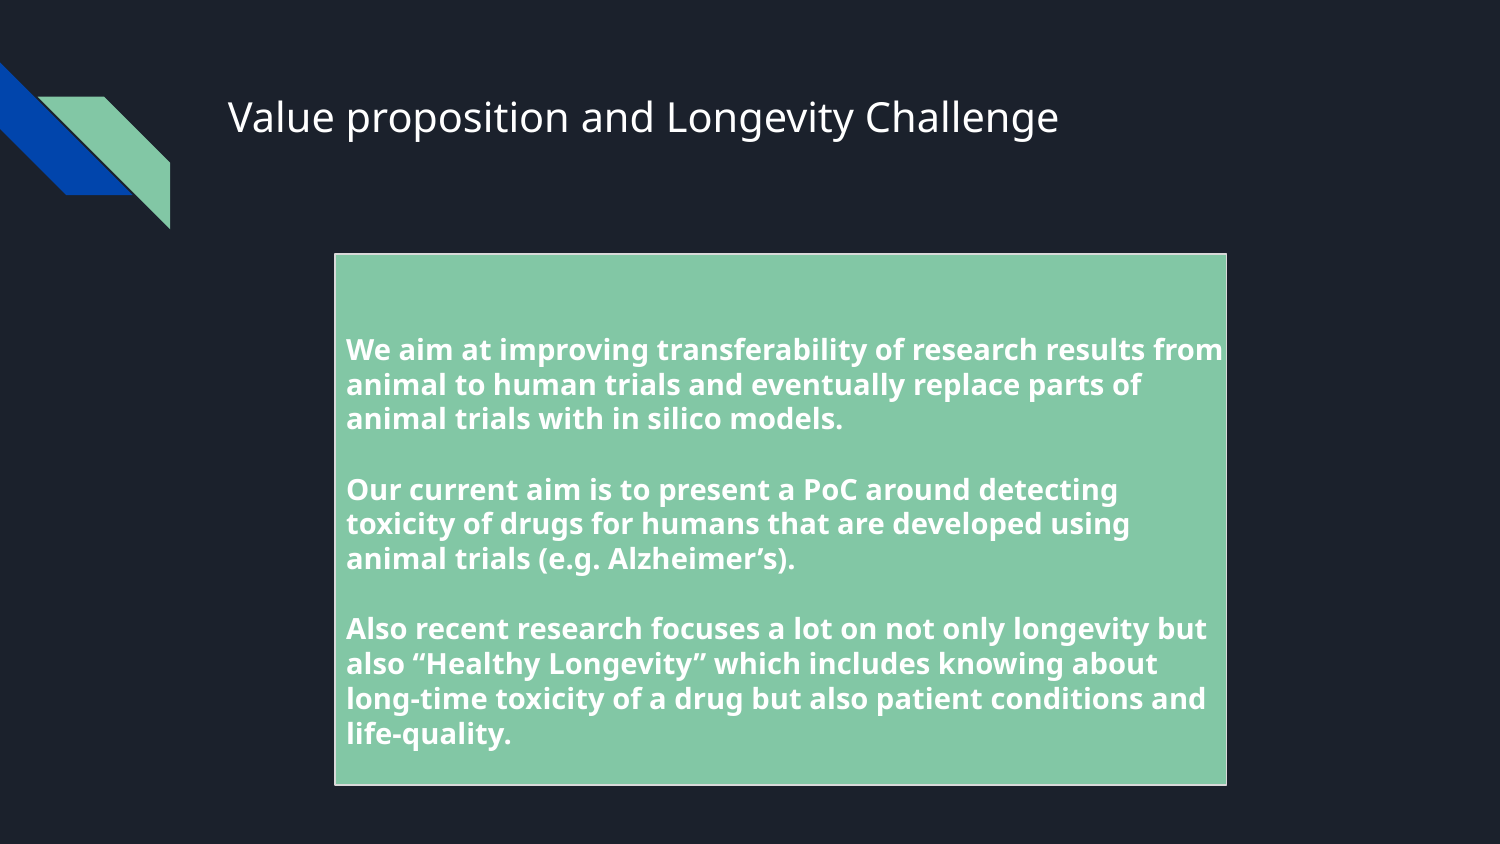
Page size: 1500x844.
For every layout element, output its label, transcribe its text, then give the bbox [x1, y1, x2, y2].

text_box We aim at improving transferability of research results from animal to human trials and eventually replace parts of animal trials with in silico models. Our current aim is to present a PoC around detecting toxicity of drugs for humans that are developed using animal trials (e.g. Alzheimer’s). Also recent research focuses a lot on not only longevity but also “Healthy Longevity” which includes knowing about long-time toxicity of a drug but also patient conditions and life-quality. [331, 315, 1241, 766]
text_box [335, 766, 1227, 785]
title Value proposition and Longevity Challenge [212, 64, 1434, 215]
text_box [335, 253, 1227, 315]
